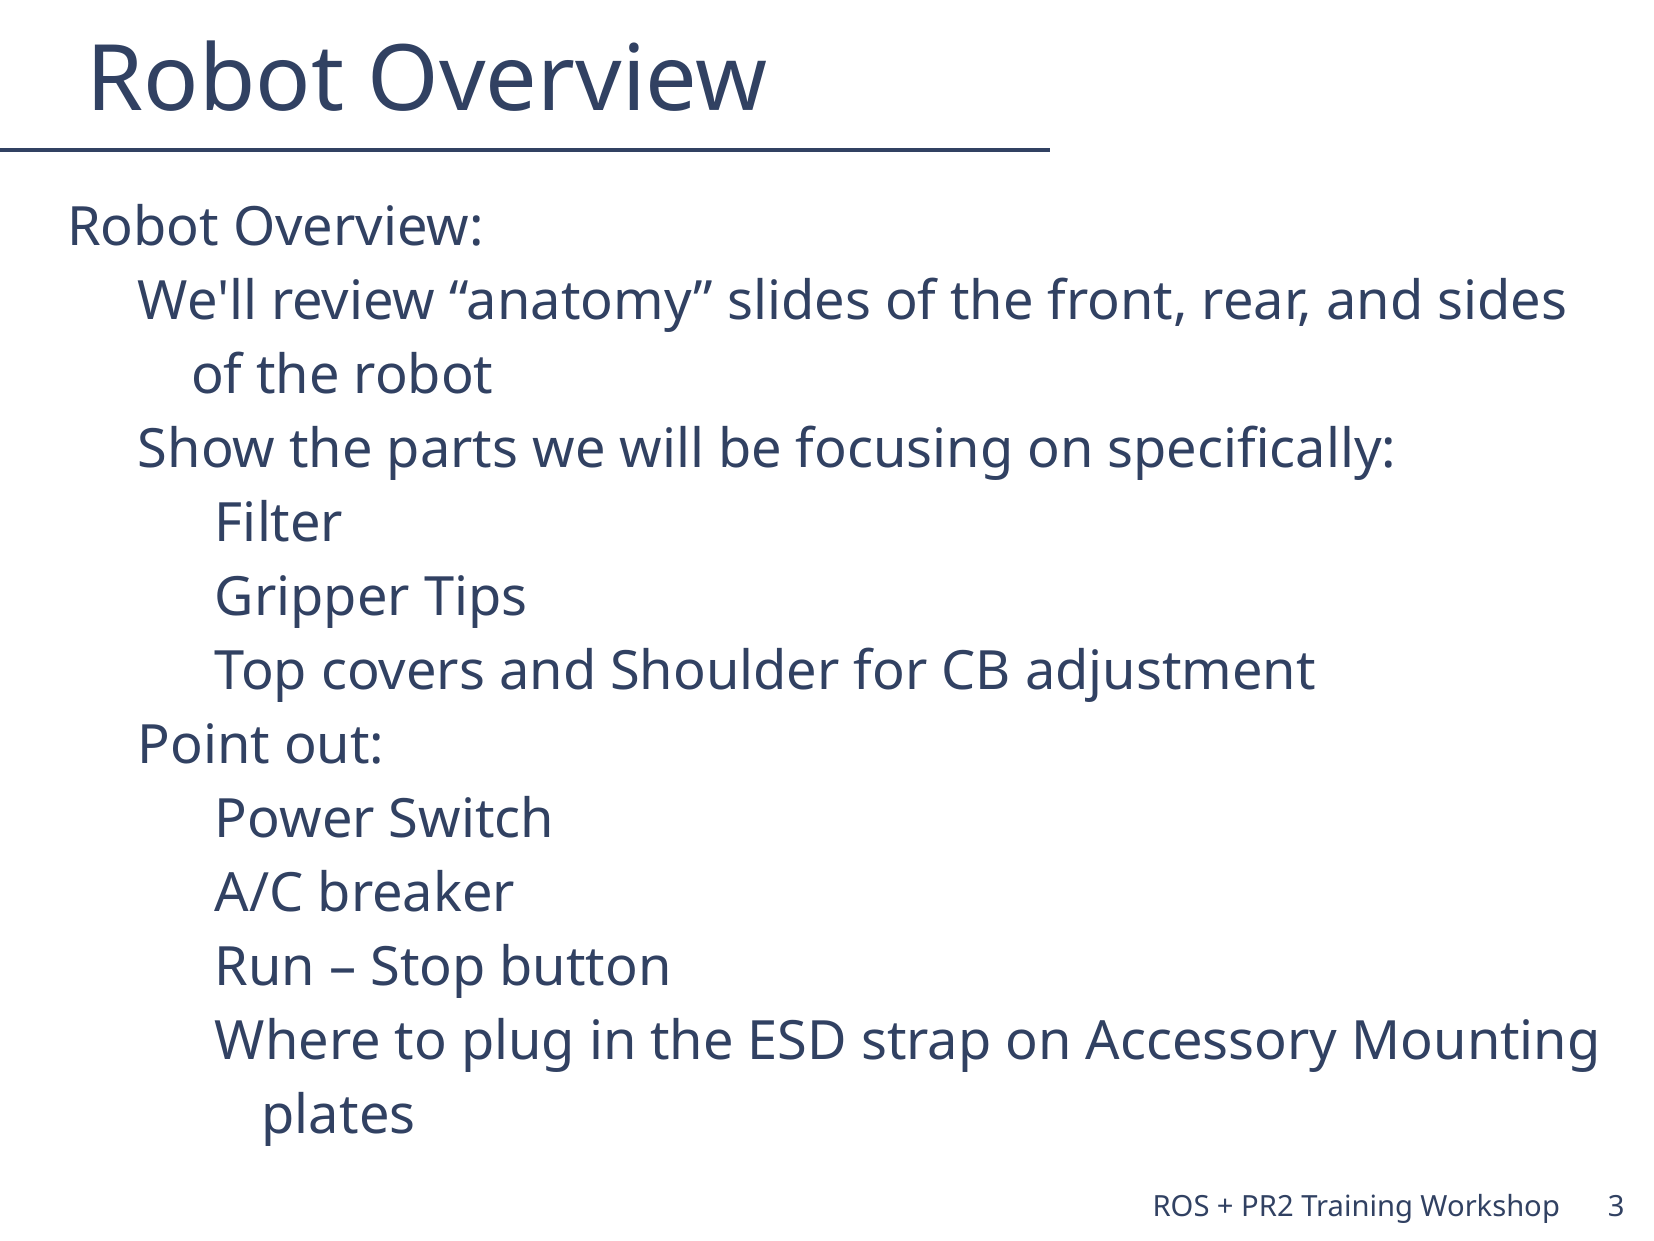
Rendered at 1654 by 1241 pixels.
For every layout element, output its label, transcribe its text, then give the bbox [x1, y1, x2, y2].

list Robot Overview: We'll review “anatomy” slides of the front, rear, and sides of the robot Show the parts we will be focusing on specifically: Filter Gripper Tips Top covers and Shoulder for CB adjustment Point out: Power Switch A/C breaker Run – Stop button Where to plug in the ESD strap on Accessory Mounting plates [49, 187, 1613, 1201]
title Robot Overview [86, 0, 1576, 151]
